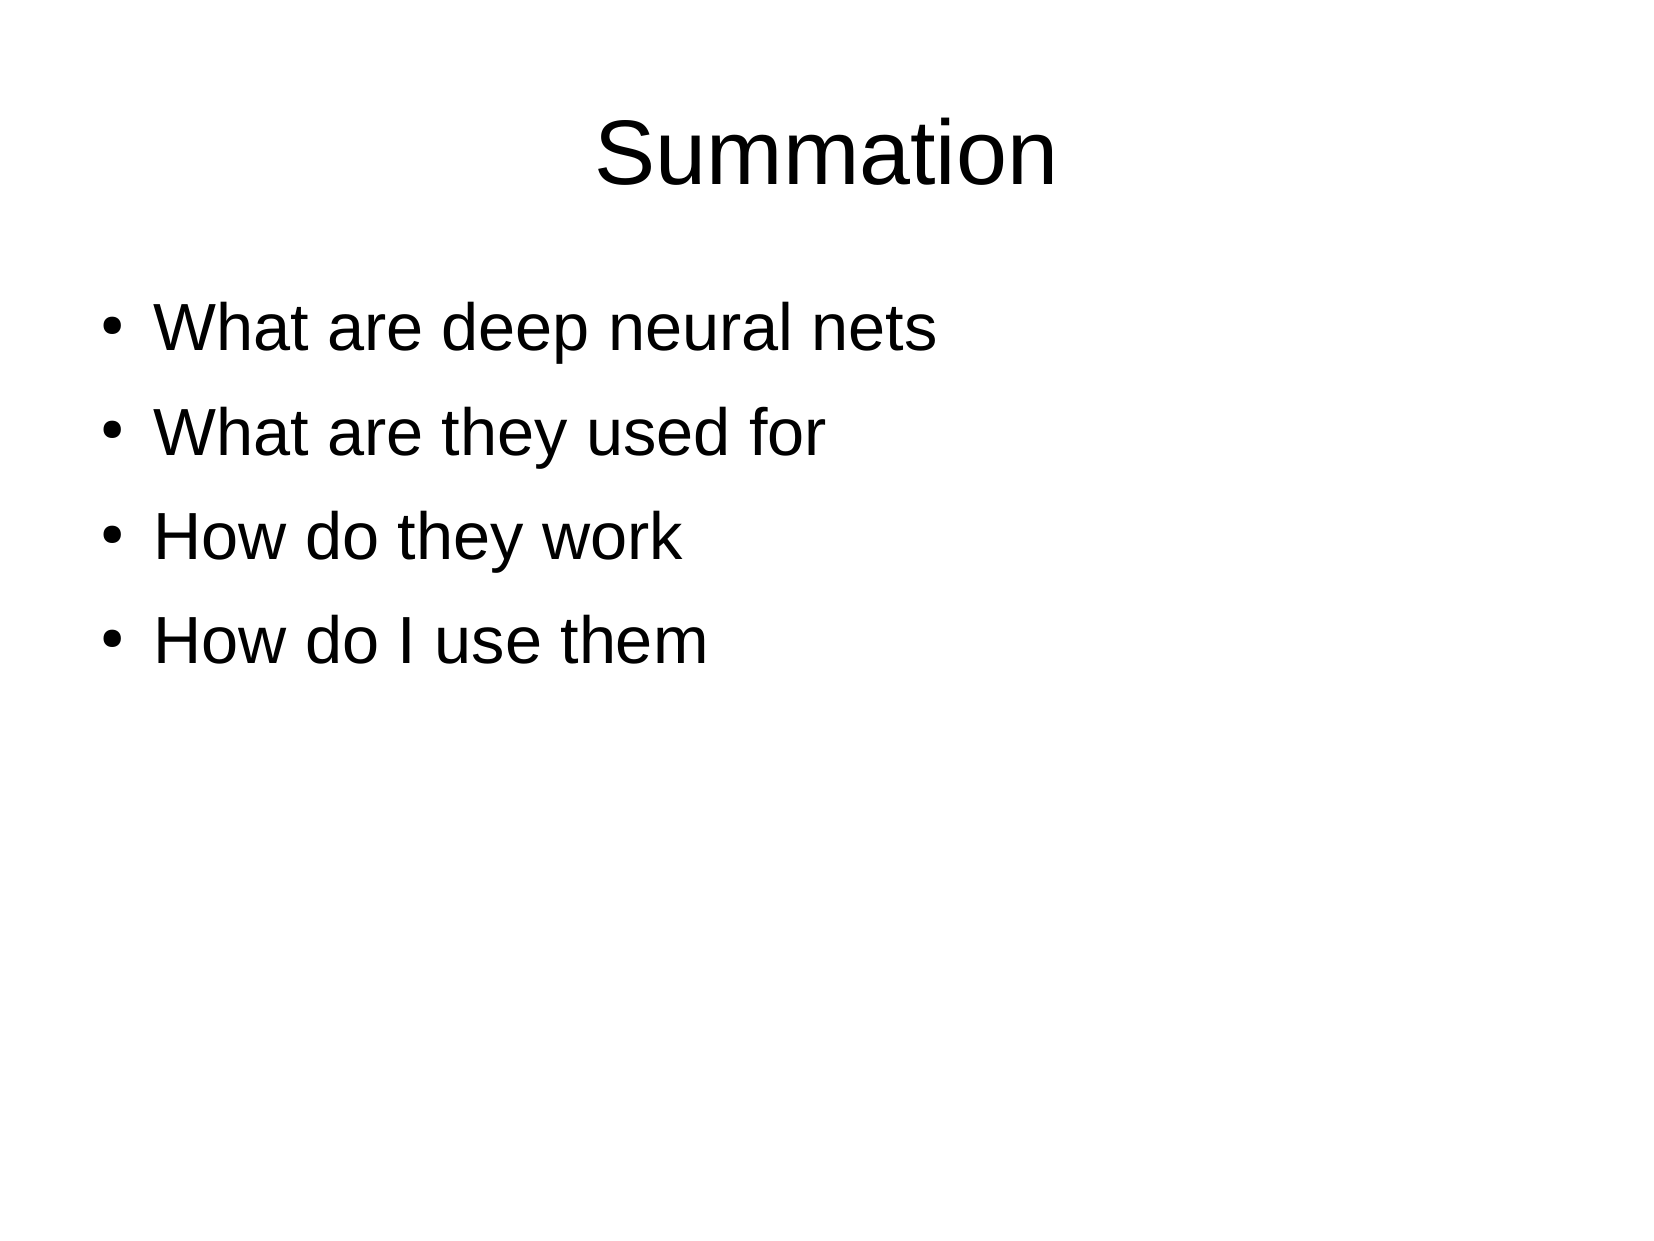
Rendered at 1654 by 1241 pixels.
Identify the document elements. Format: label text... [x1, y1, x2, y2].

list What are deep neural nets What are they used for How do they work How do I use them [82, 290, 1571, 1010]
title Summation [82, 49, 1571, 257]
